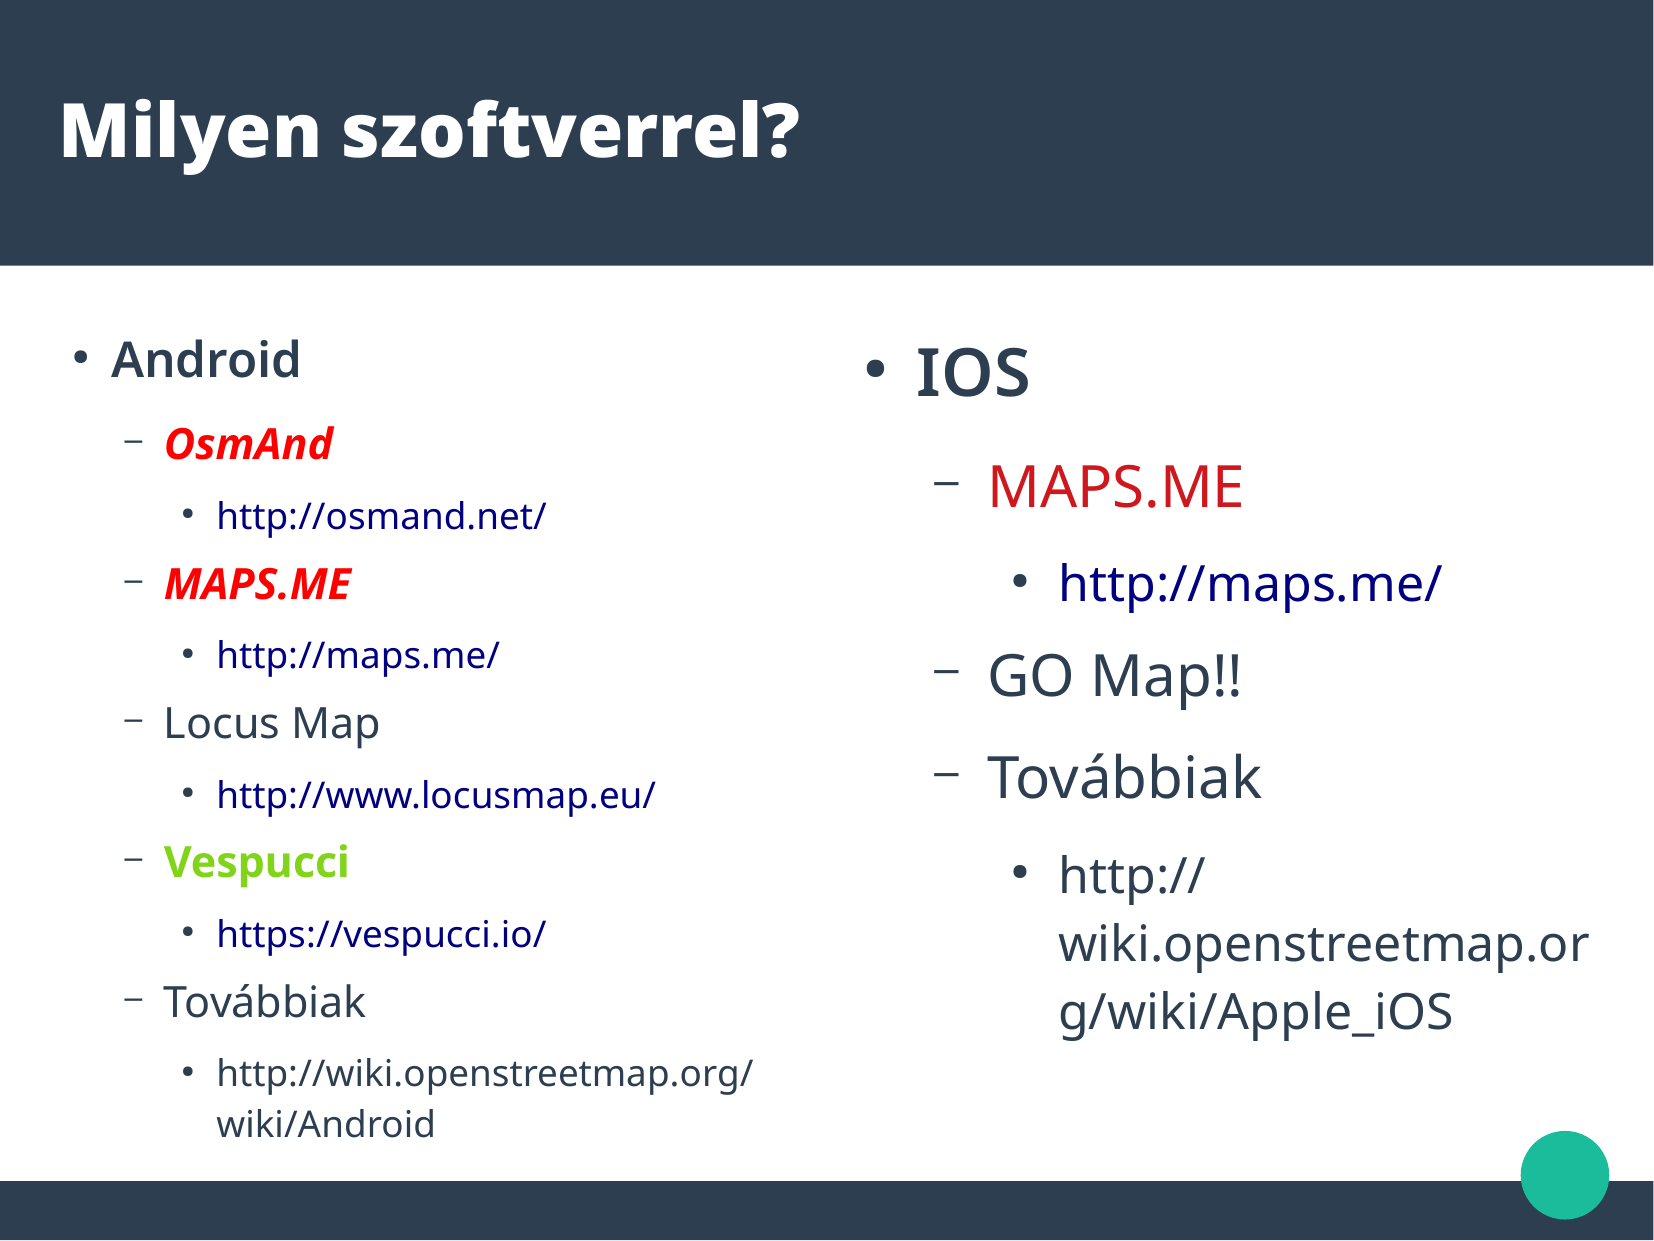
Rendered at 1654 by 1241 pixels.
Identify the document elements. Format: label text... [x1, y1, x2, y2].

list Android OsmAnd http://osmand.net/ MAPS.ME http://maps.me/ Locus Map http://www.locusmap.eu/ Vespucci https://vespucci.io/ Továbbiak http://wiki.openstreetmap.org/wiki/Android [59, 324, 809, 1152]
title Milyen szoftverrel? [59, 49, 1595, 207]
list IOS MAPS.ME http://maps.me/ GO Map!! Továbbiak http://wiki.openstreetmap.org/wiki/Apple_iOS [845, 324, 1596, 1152]
